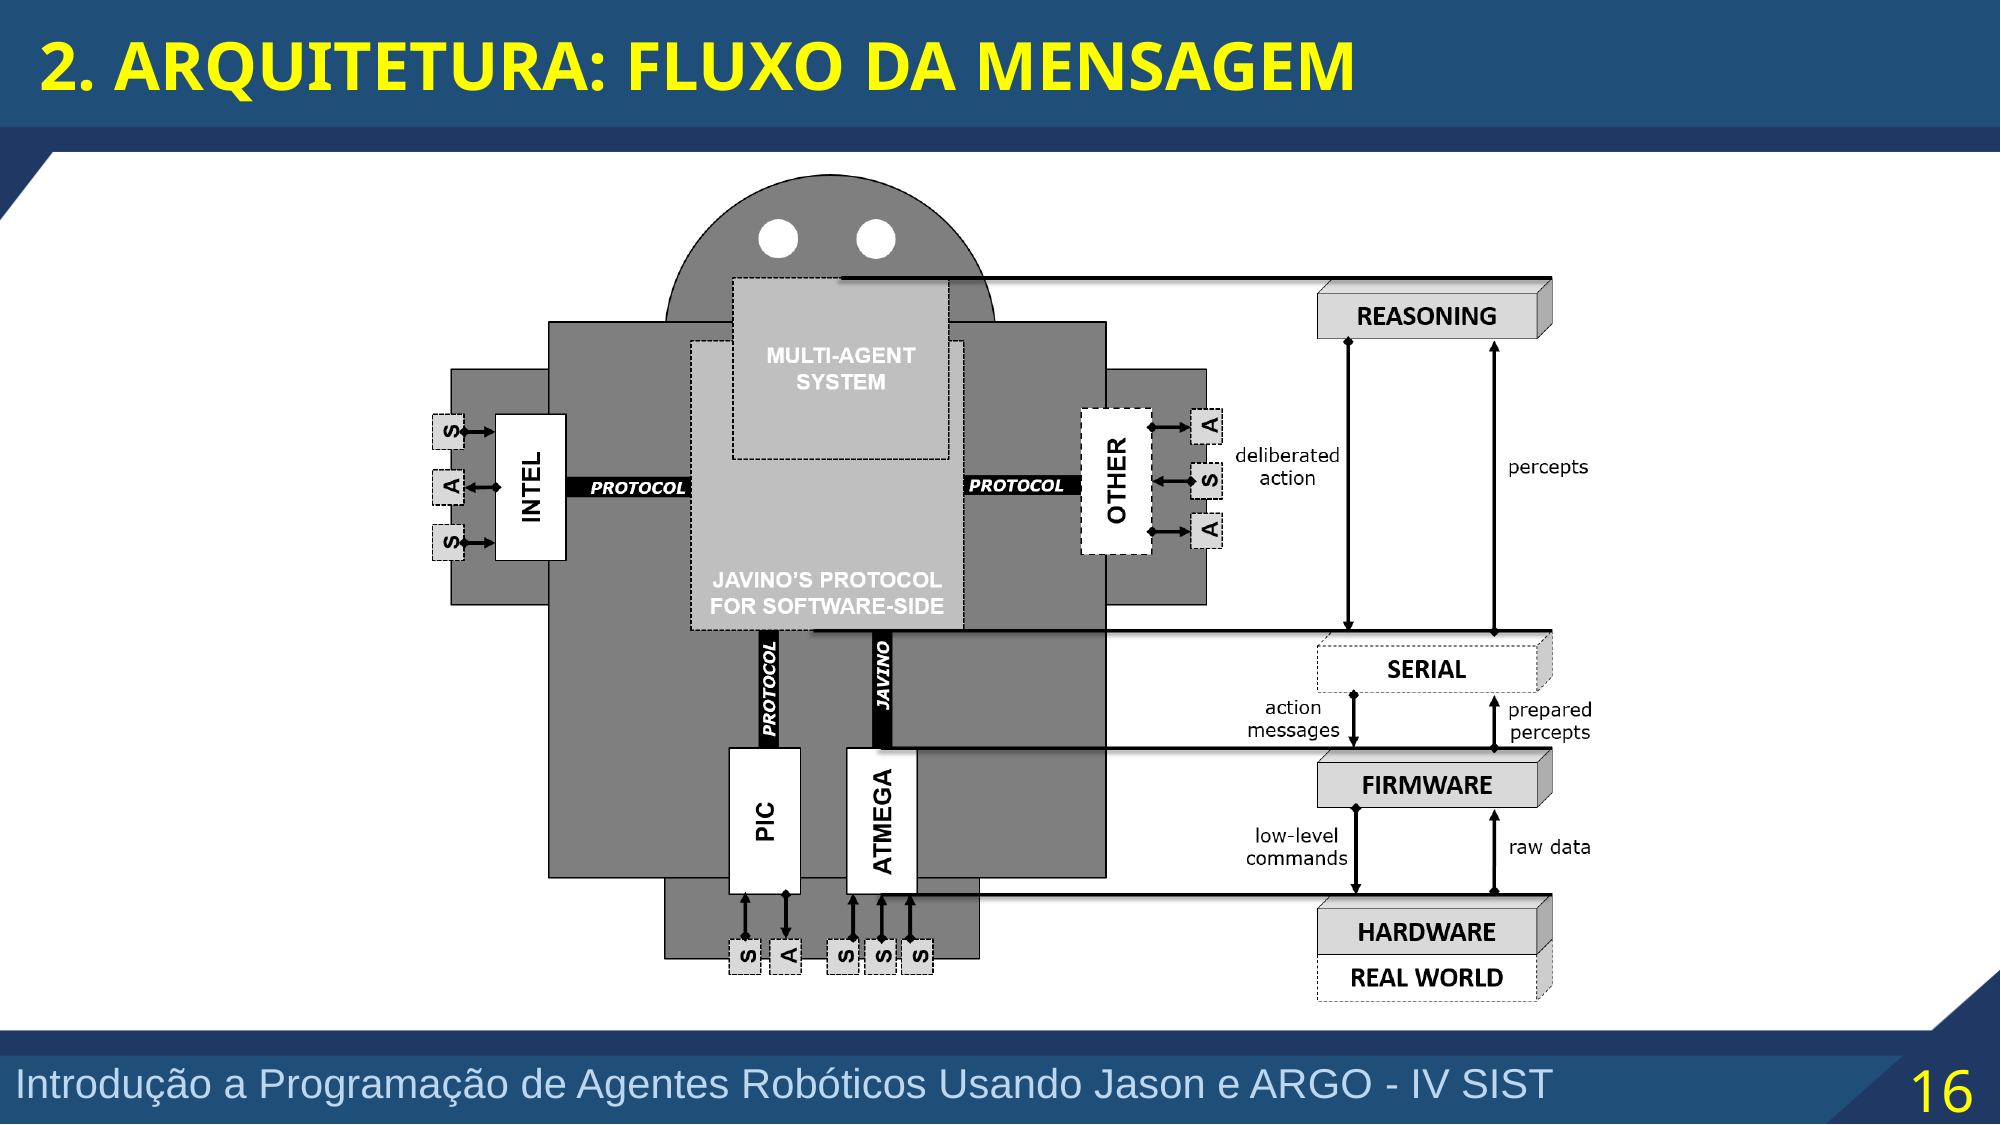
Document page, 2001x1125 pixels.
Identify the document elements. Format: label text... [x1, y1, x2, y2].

text_box 2. ARQUITETURA: FLUXO DA MENSAGEM [24, 16, 2000, 112]
picture [0, 0, 2000, 1124]
